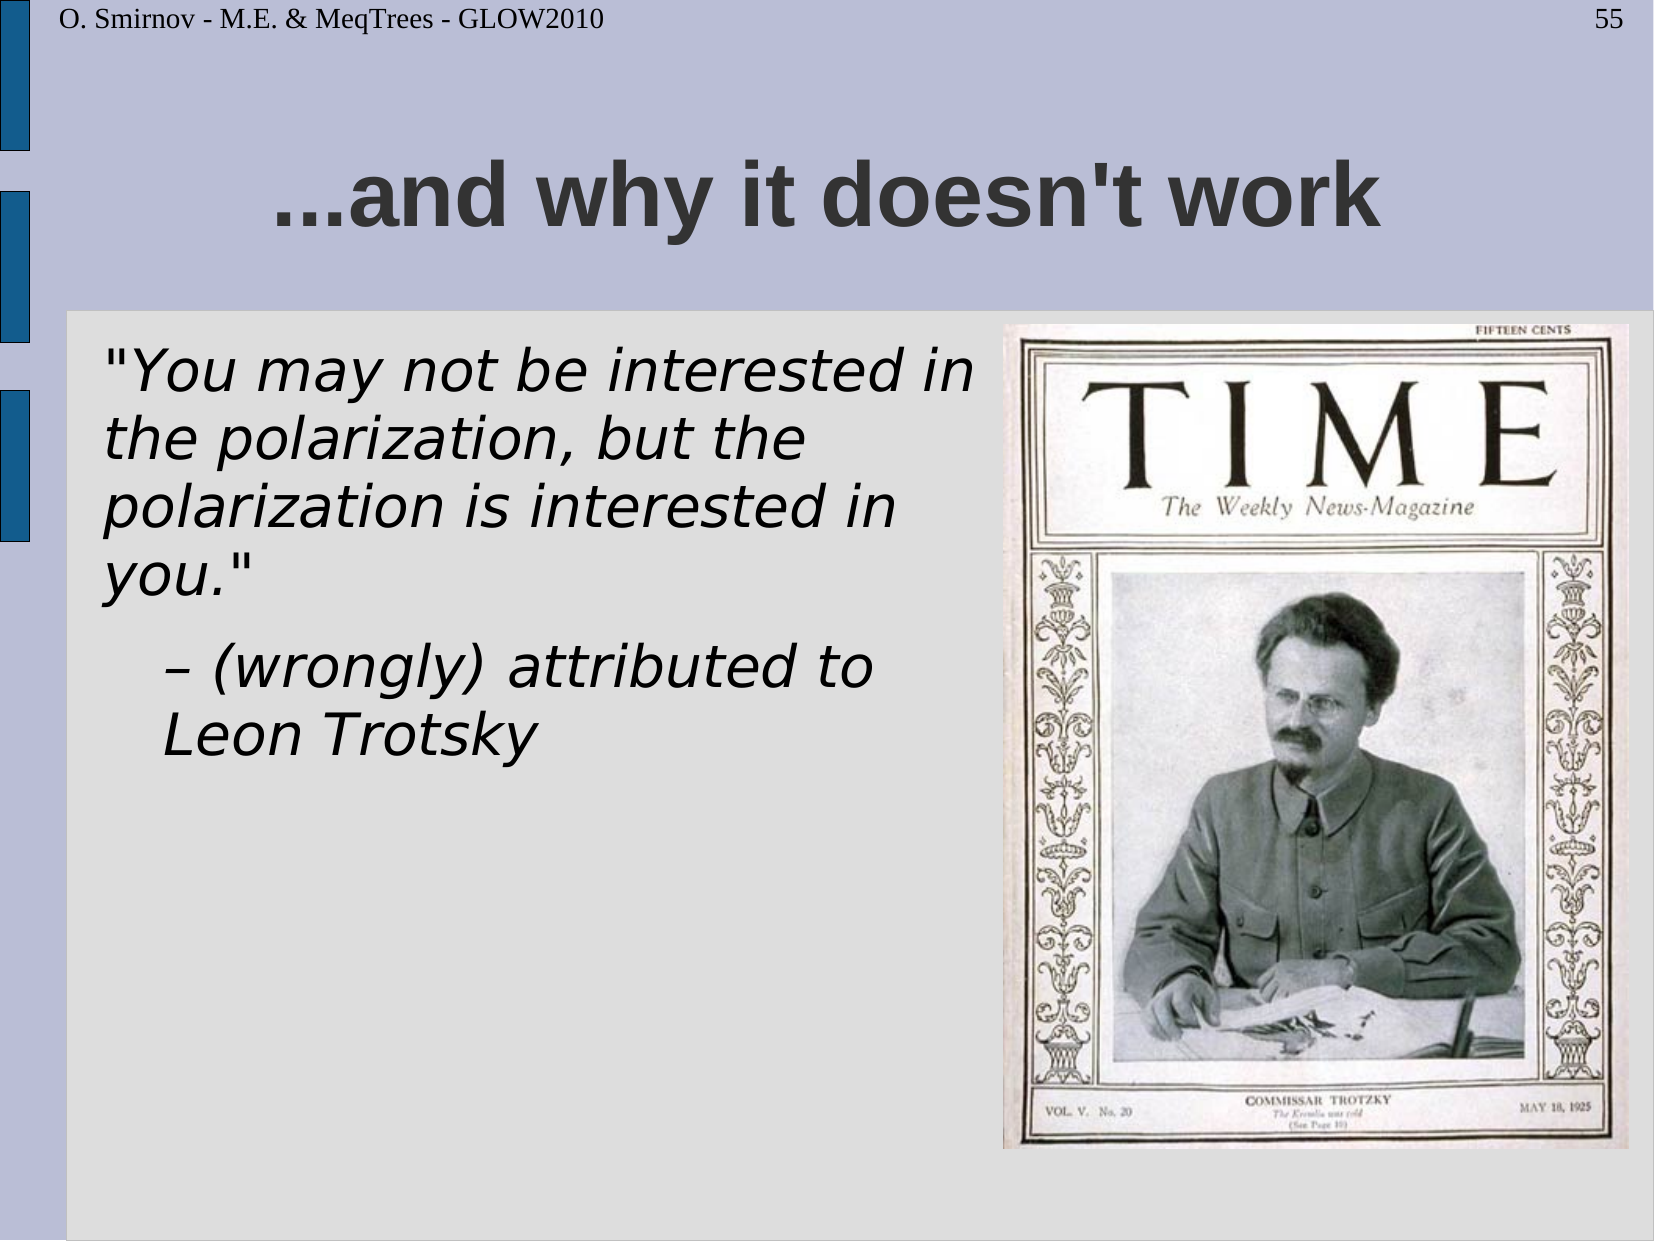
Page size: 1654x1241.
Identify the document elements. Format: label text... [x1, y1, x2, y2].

picture [1003, 324, 1629, 1149]
text_box "You may not be interested in the polarization, but the polarization is interested in you." – (wrongly) attributed to Leon Trotsky [88, 330, 1034, 777]
title ...and why it doesn't work [121, 91, 1534, 299]
